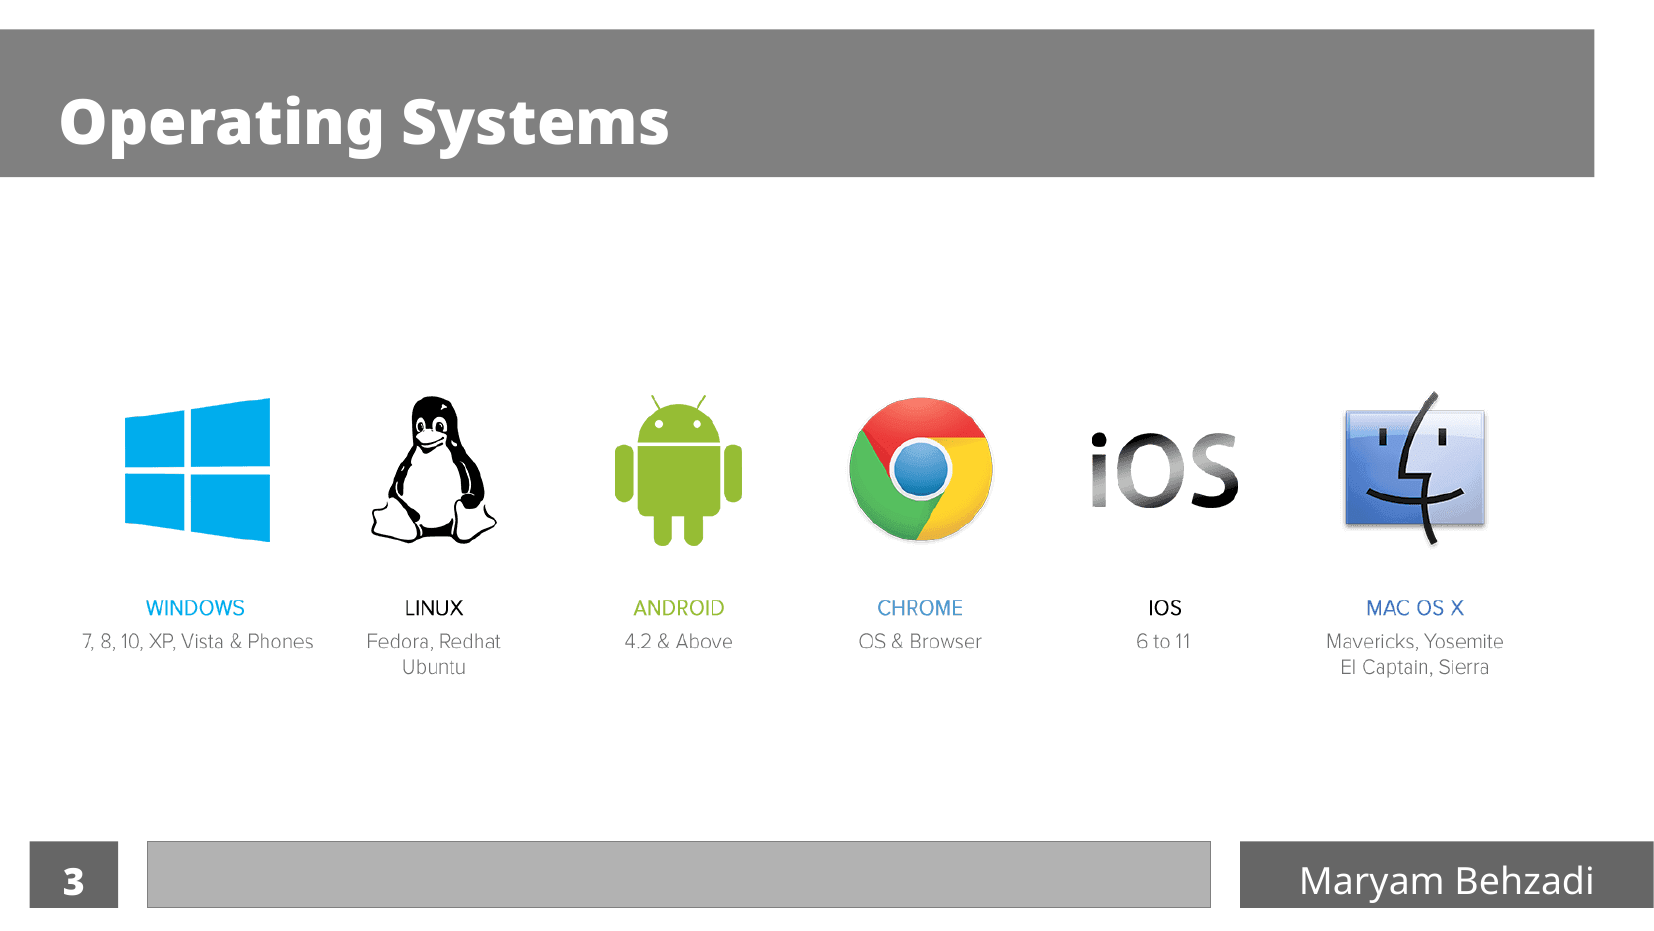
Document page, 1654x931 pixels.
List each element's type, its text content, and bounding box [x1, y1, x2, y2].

title Operating Systems [59, 44, 1595, 163]
picture [0, 370, 1641, 678]
